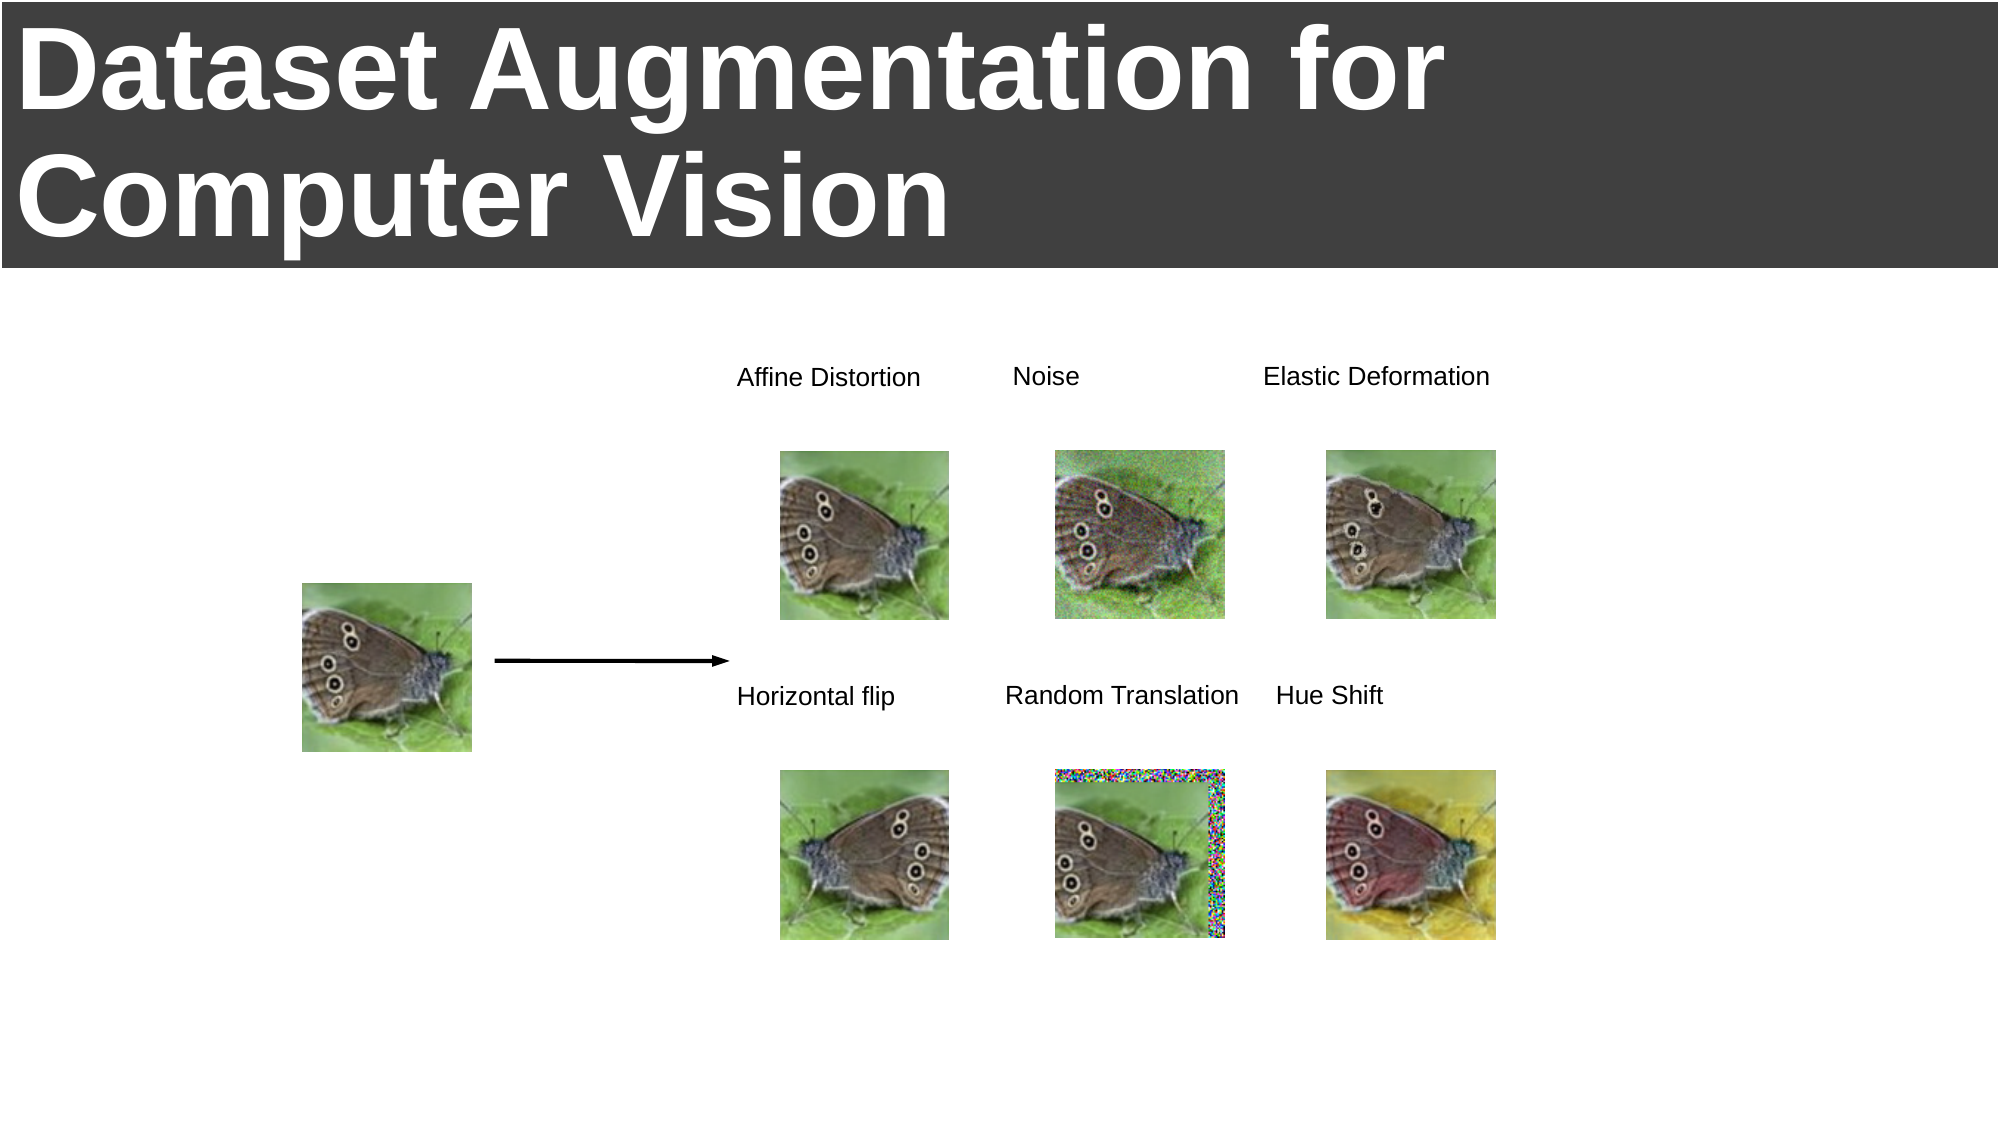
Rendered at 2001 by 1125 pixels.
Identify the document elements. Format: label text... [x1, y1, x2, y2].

picture [1326, 450, 1496, 620]
picture [1055, 769, 1225, 938]
text_box Random Translation [999, 671, 1270, 716]
title Dataset Augmentation for Computer Vision [0, 0, 2000, 271]
text_box Hue Shift [1270, 671, 1552, 716]
picture [1326, 770, 1496, 940]
text_box Affine Distortion [730, 353, 998, 398]
picture [780, 770, 949, 940]
text_box Horizontal flip [730, 673, 998, 718]
picture [780, 451, 949, 620]
text_box Elastic Deformation [1257, 353, 1565, 397]
text_box Noise [1006, 353, 1257, 397]
picture [1055, 450, 1225, 620]
picture [302, 583, 472, 752]
